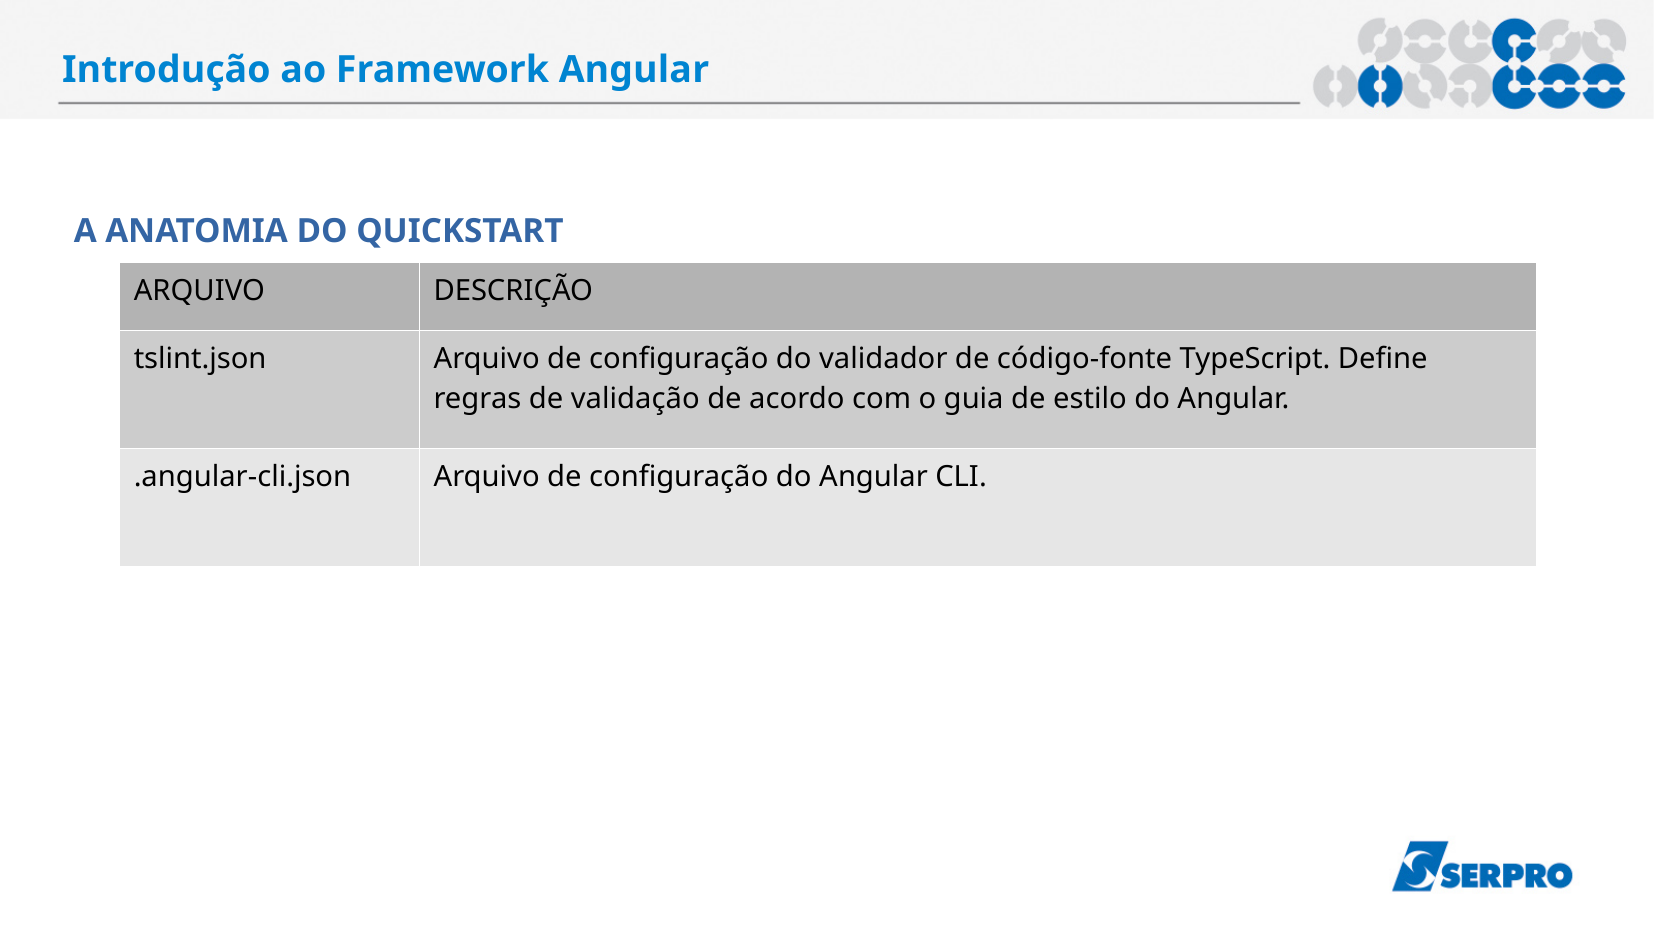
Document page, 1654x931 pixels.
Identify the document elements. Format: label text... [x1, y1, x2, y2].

table_cell .angular-cli.json [120, 449, 419, 566]
text_box Introdução ao Framework Angular [47, 35, 1300, 102]
text_box A ANATOMIA DO QUICKSTART [59, 177, 1595, 798]
table_cell Arquivo de configuração do Angular CLI. [420, 449, 1536, 566]
table_cell tslint.json [120, 331, 419, 448]
table_header ARQUIVO [120, 263, 419, 330]
table_cell Arquivo de configuração do validador de código-fonte TypeScript. Define regras de validação de acordo com o guia de estilo do Angular. [420, 331, 1536, 448]
table_header DESCRIÇÃO [420, 263, 1536, 330]
picture [0, 0, 1654, 931]
